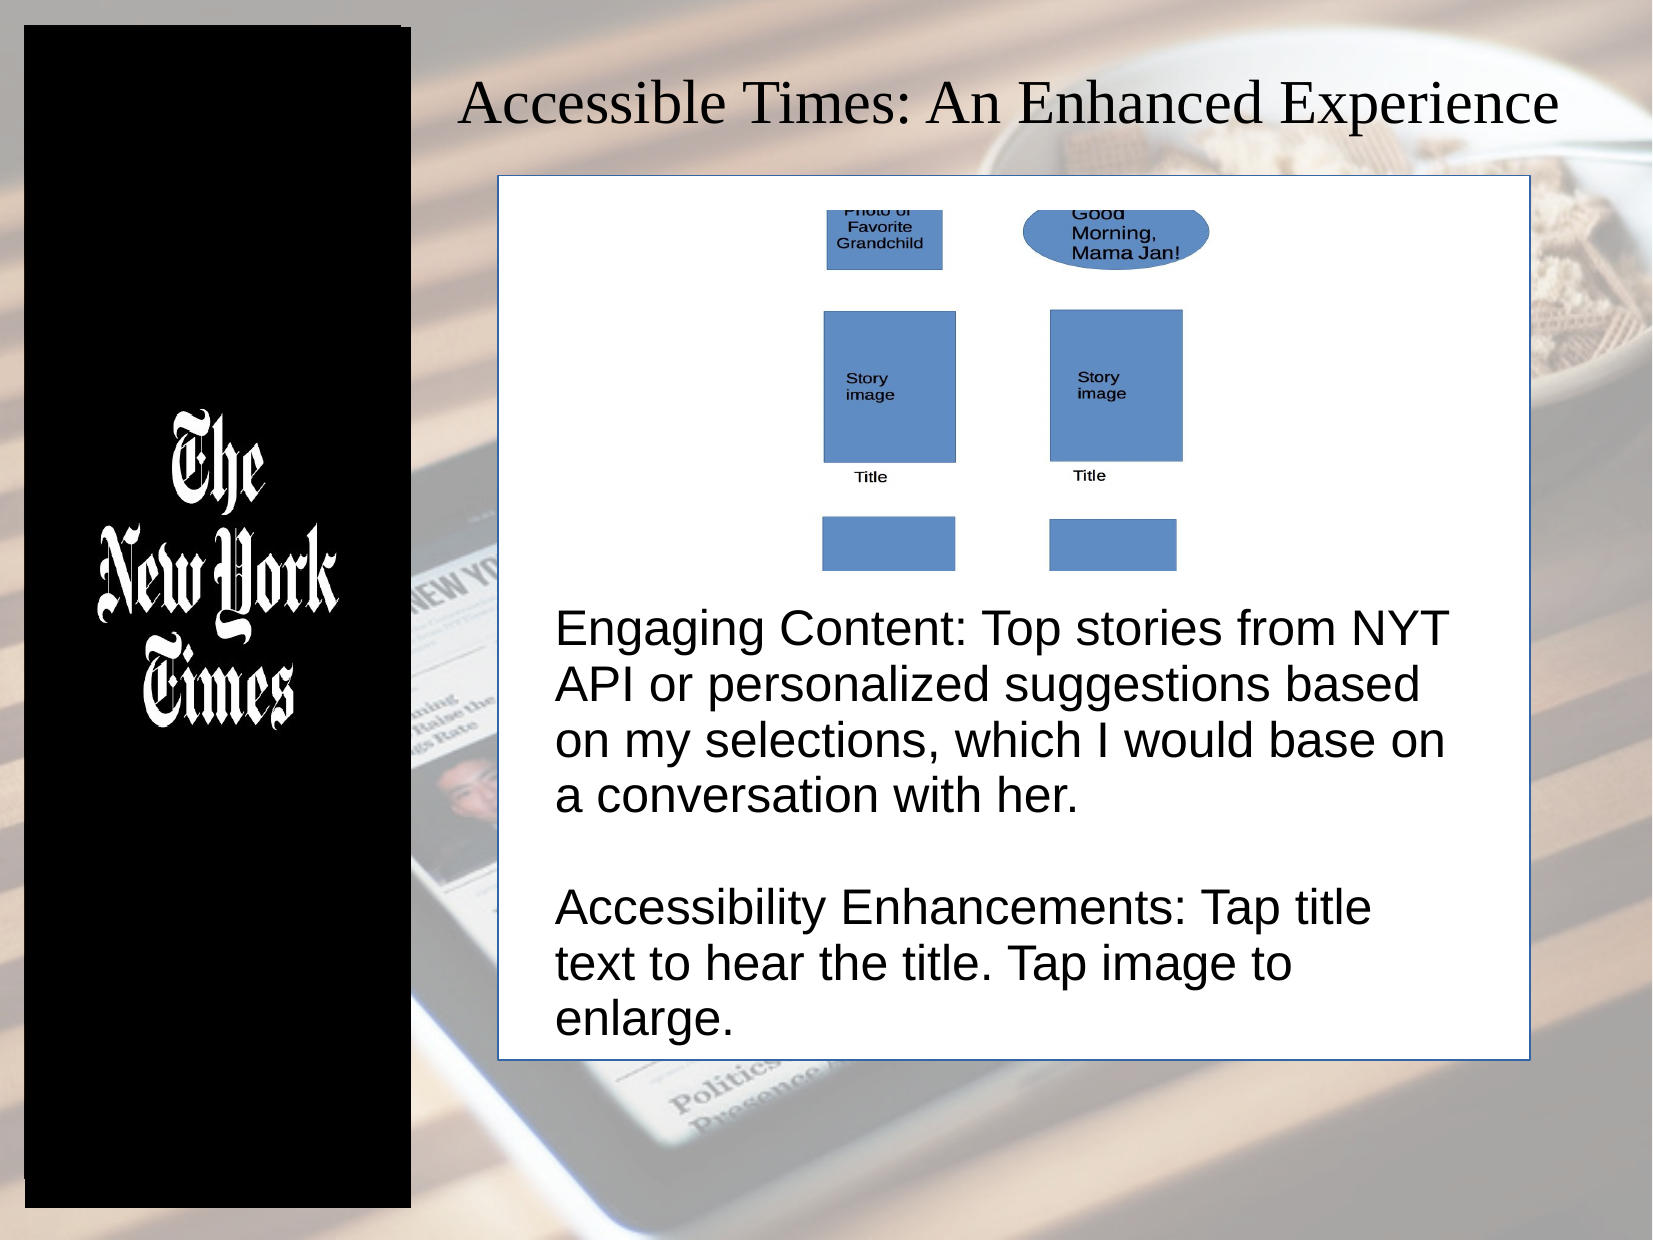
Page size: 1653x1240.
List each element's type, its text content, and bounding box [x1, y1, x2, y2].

text_box Engaging Content: Top stories from NYT API or personalized suggestions based on my selections, which I would base on a conversation with her. Accessibility Enhancements: Tap title text to hear the title. Tap image to enlarge. [540, 592, 1486, 1054]
text_box Accessible Times: An Enhanced Experience [450, 60, 1569, 145]
picture [0, 0, 1653, 1240]
